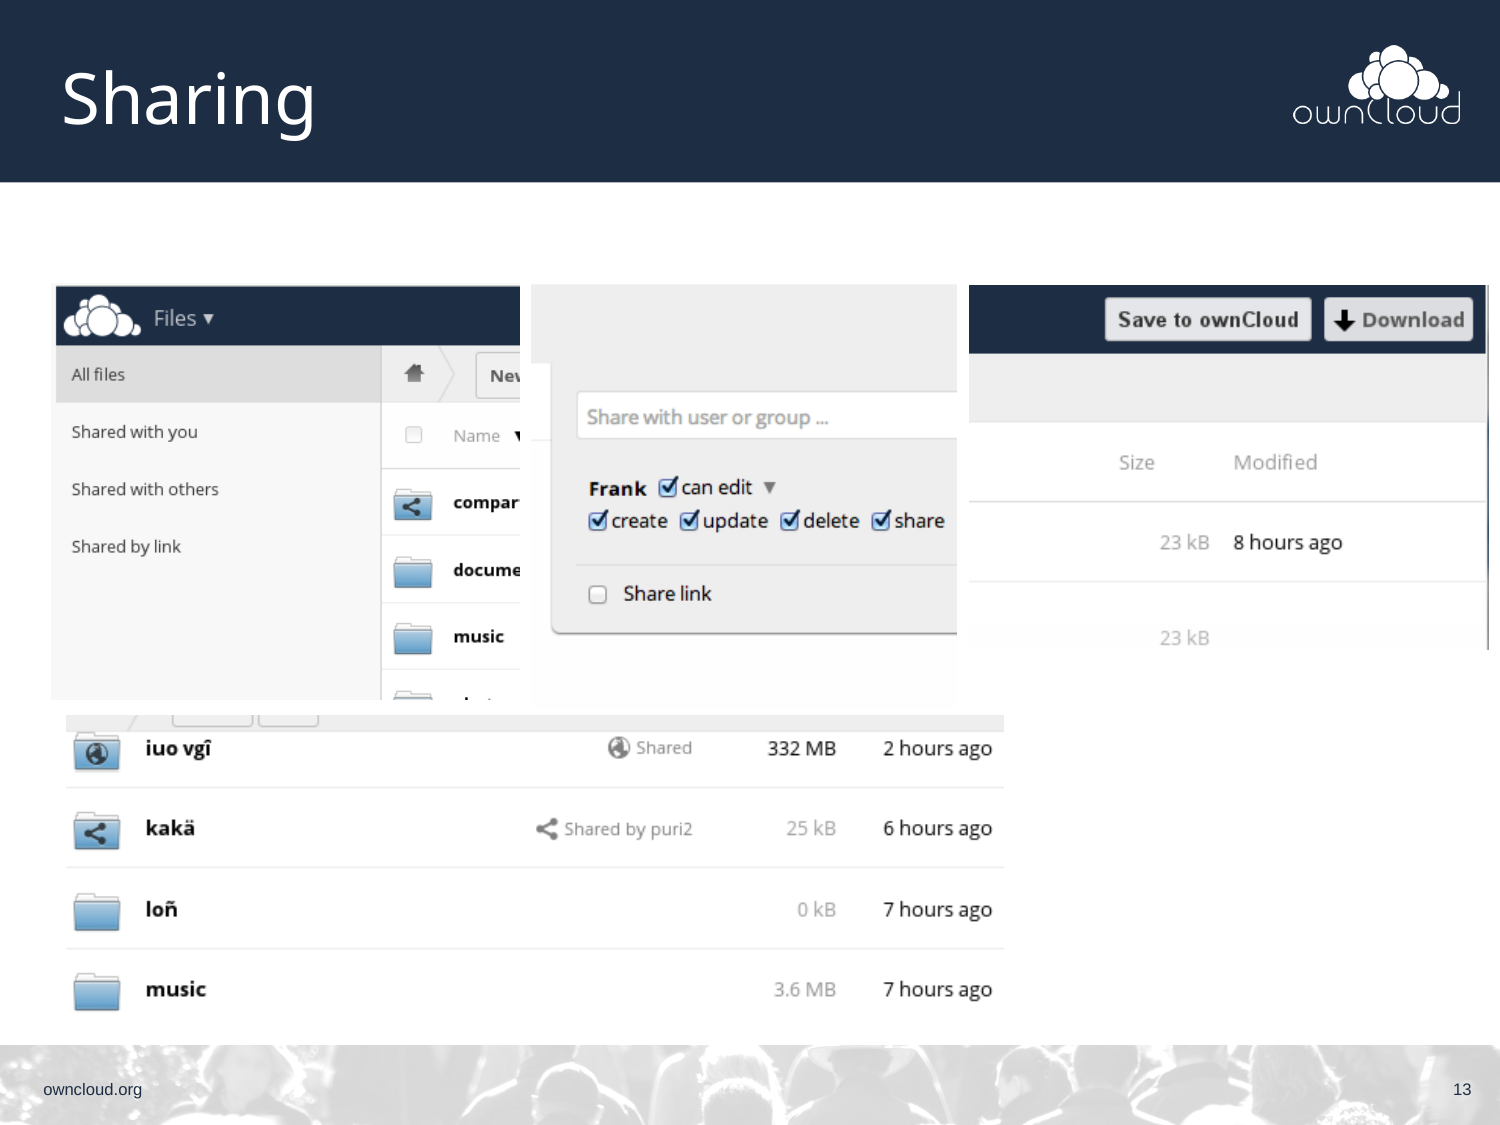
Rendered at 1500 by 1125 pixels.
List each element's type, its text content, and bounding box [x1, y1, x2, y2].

picture [66, 715, 1004, 1028]
picture [969, 285, 1489, 650]
picture [51, 283, 520, 700]
title Sharing [46, 5, 1258, 187]
picture [531, 283, 957, 709]
picture [1293, 45, 1460, 124]
picture [0, 1045, 1500, 1125]
